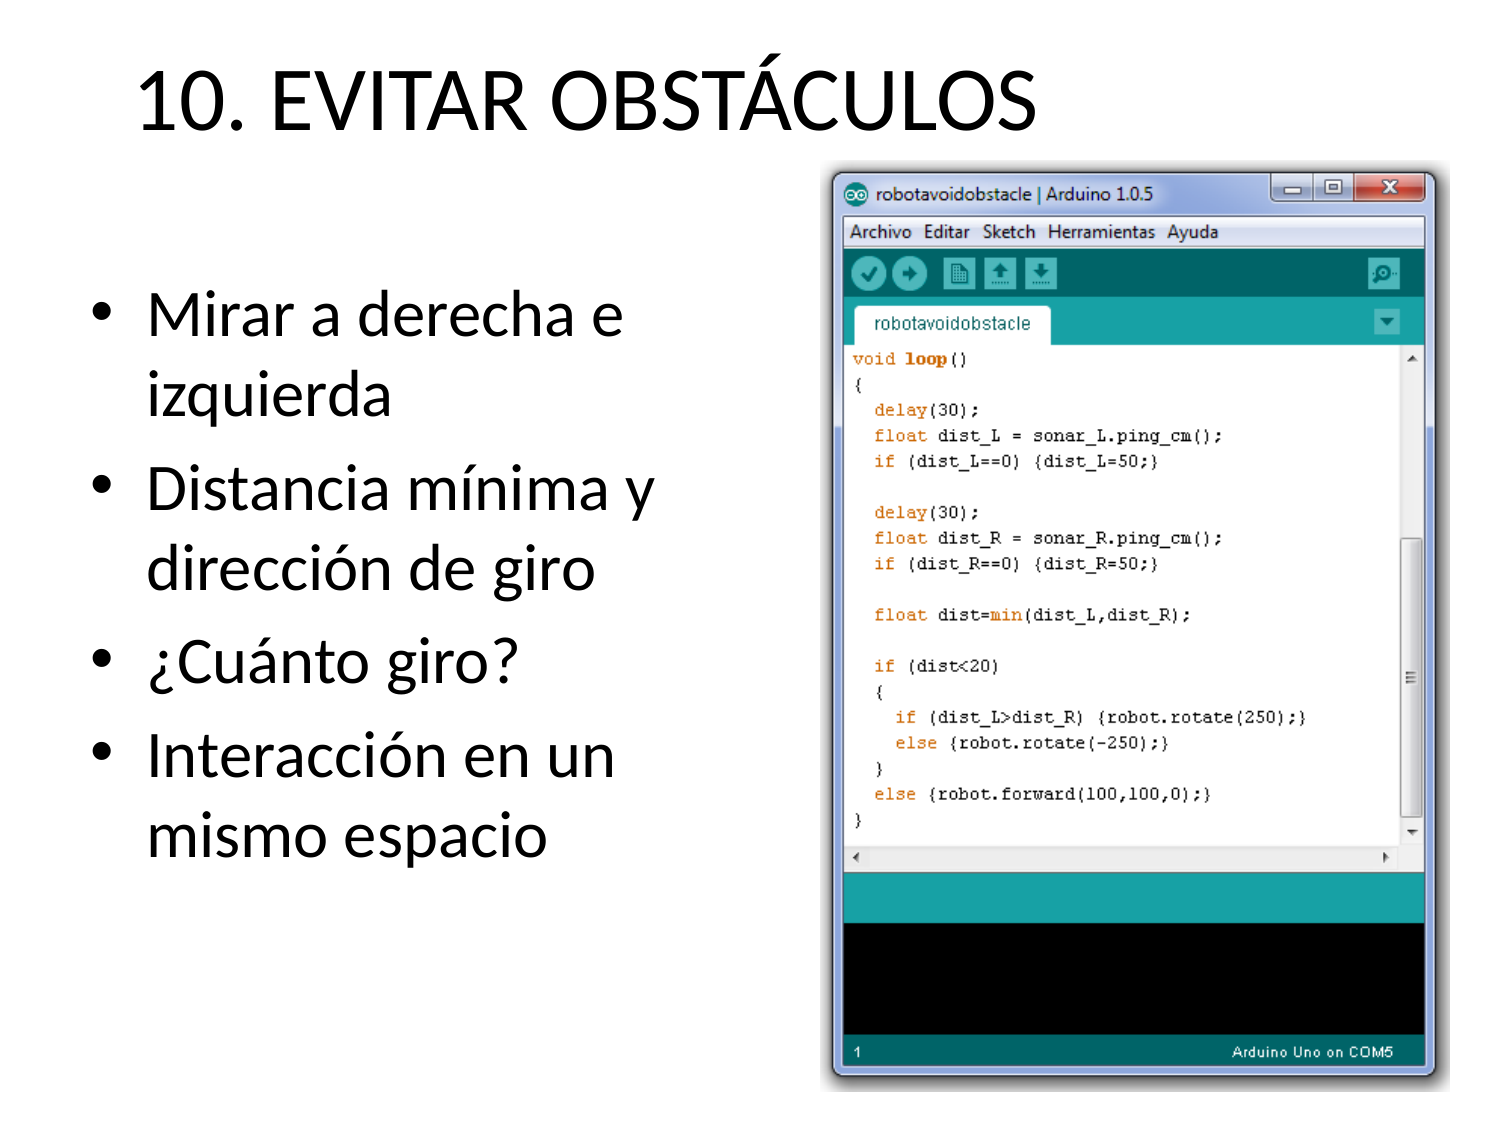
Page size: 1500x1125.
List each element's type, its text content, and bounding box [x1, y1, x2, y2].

picture [820, 160, 1450, 1092]
title 10. EVITAR OBSTÁCULOS [17, 0, 1156, 188]
list Mirar a derecha e izquierda Distancia mínima y dirección de giro ¿Cuánto giro? Interacción en un mismo espacio [75, 262, 715, 1005]
